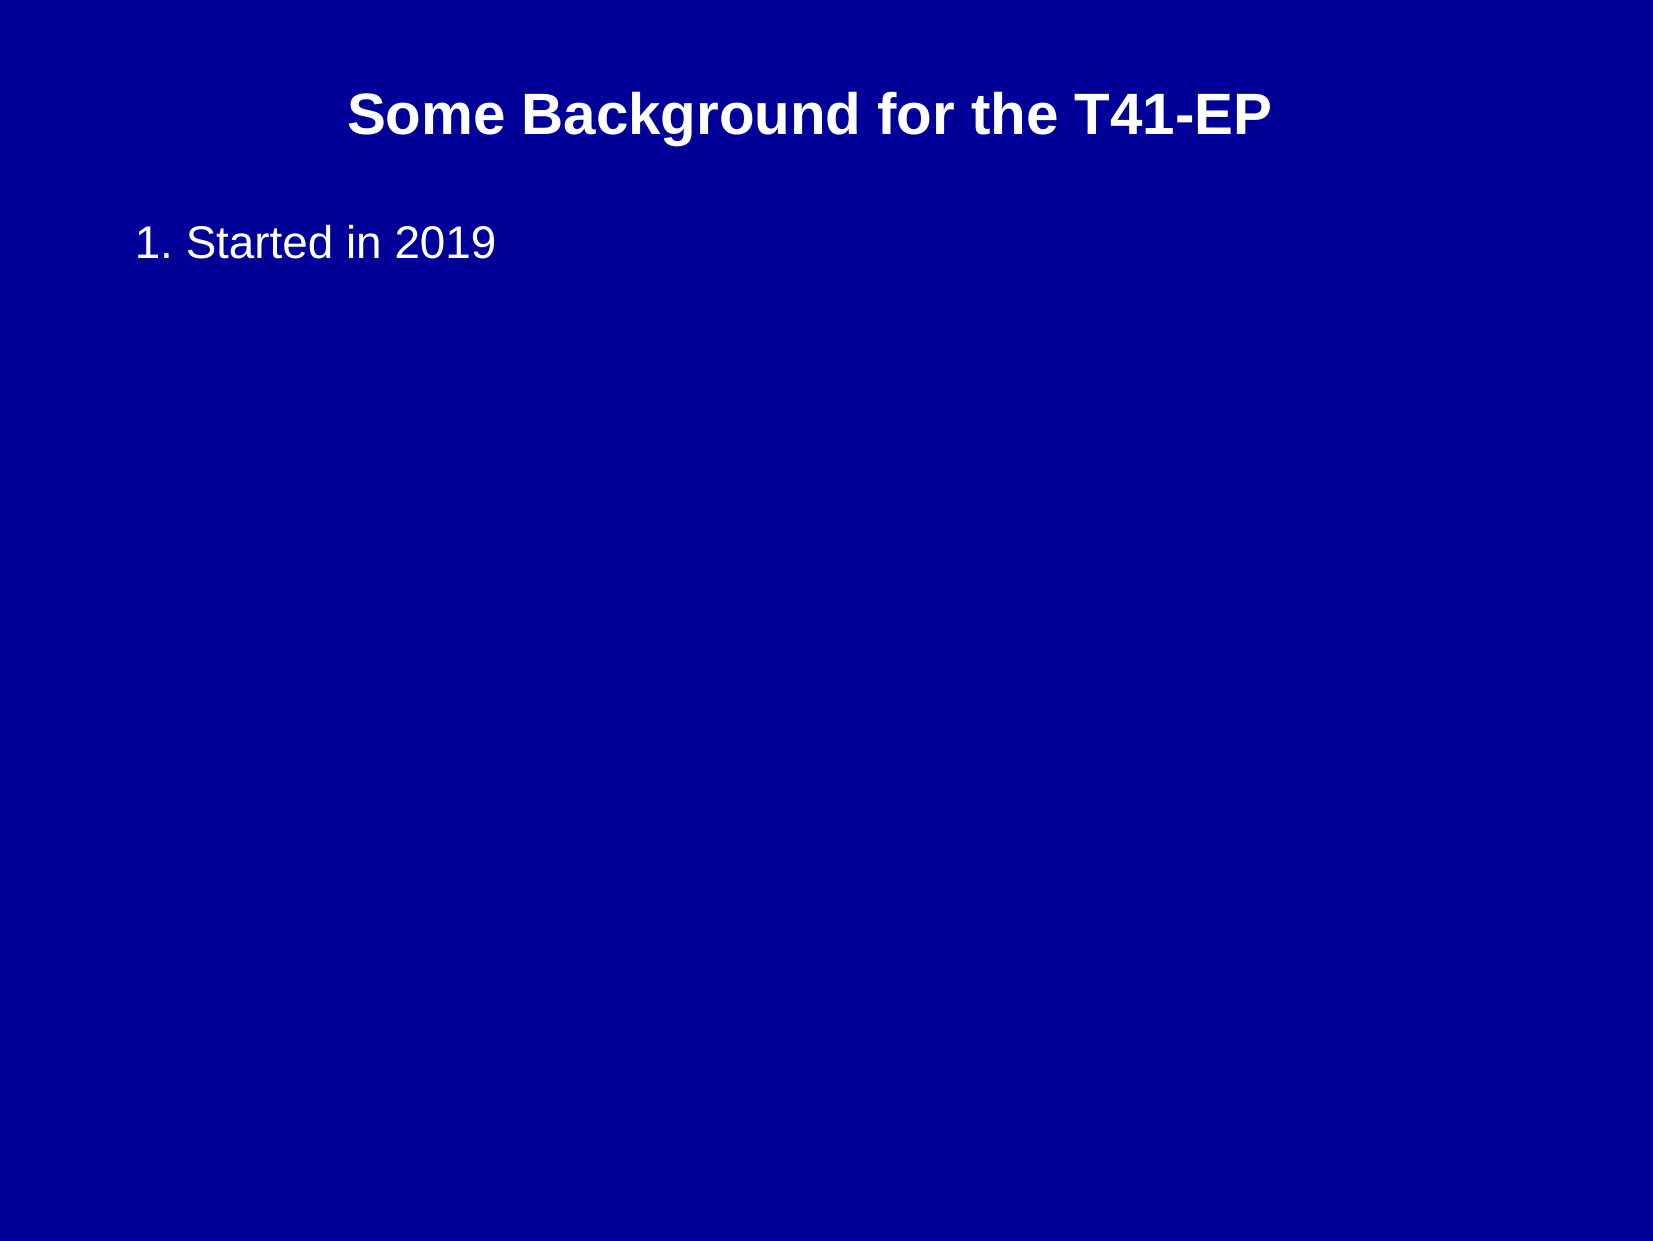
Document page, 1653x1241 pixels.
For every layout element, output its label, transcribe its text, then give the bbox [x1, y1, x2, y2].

text_box 1. Started in 2019 [120, 210, 512, 276]
text_box Some Background for the T41-EP [330, 75, 1291, 166]
